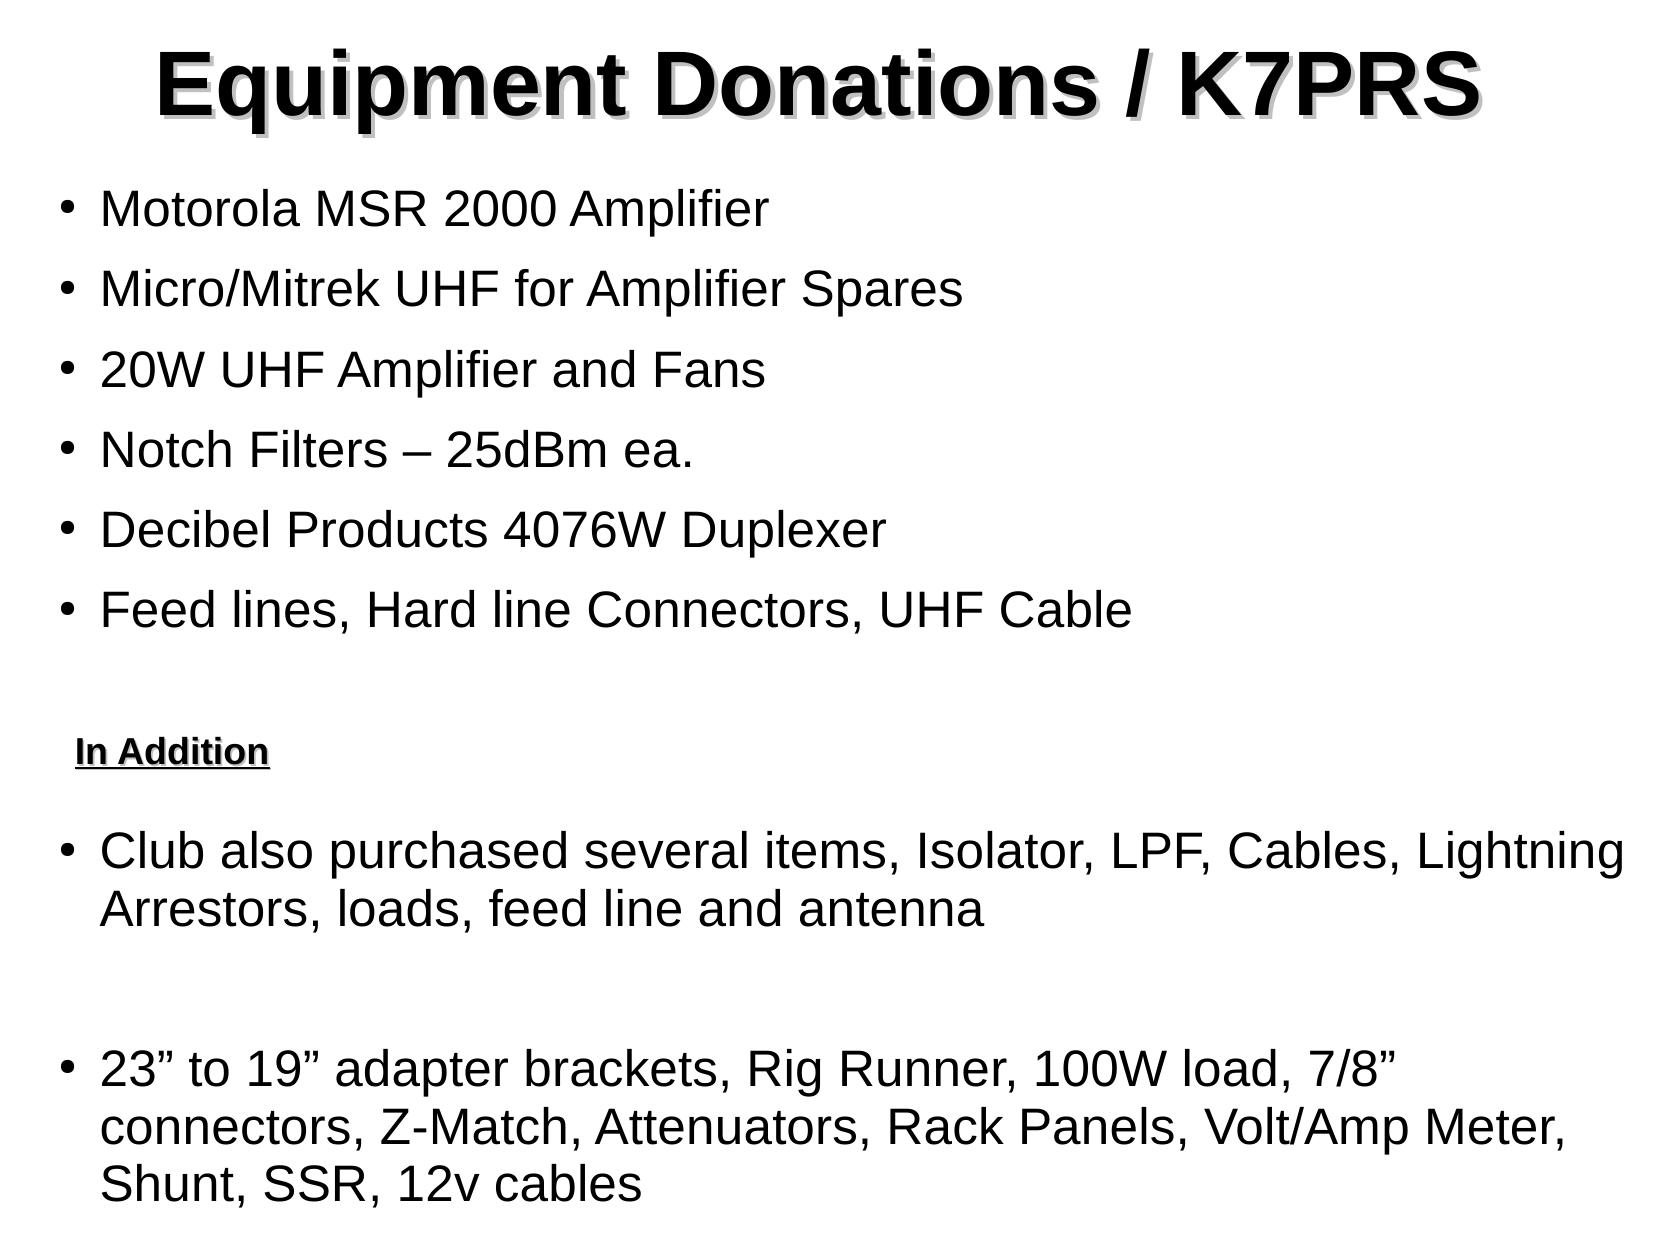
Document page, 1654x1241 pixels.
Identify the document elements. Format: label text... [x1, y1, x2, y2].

title Equipment Donations / K7PRS [75, 17, 1564, 151]
text_box In Addition [60, 723, 736, 781]
list Motorola MSR 2000 Amplifier Micro/Mitrek UHF for Amplifier Spares 20W UHF Amplifier and Fans Notch Filters – 25dBm ea. Decibel Products 4076W Duplexer Feed lines, Hard line Connectors, UHF Cable Club also purchased several items, Isolator, LPF, Cables, Lightning Arrestors, loads, feed line and antenna 23” to 19” adapter brackets, Rig Runner, 100W load, 7/8” connectors, Z-Match, Attenuators, Rack Panels, Volt/Amp Meter, Shunt, SSR, 12v cables [45, 180, 1636, 1216]
